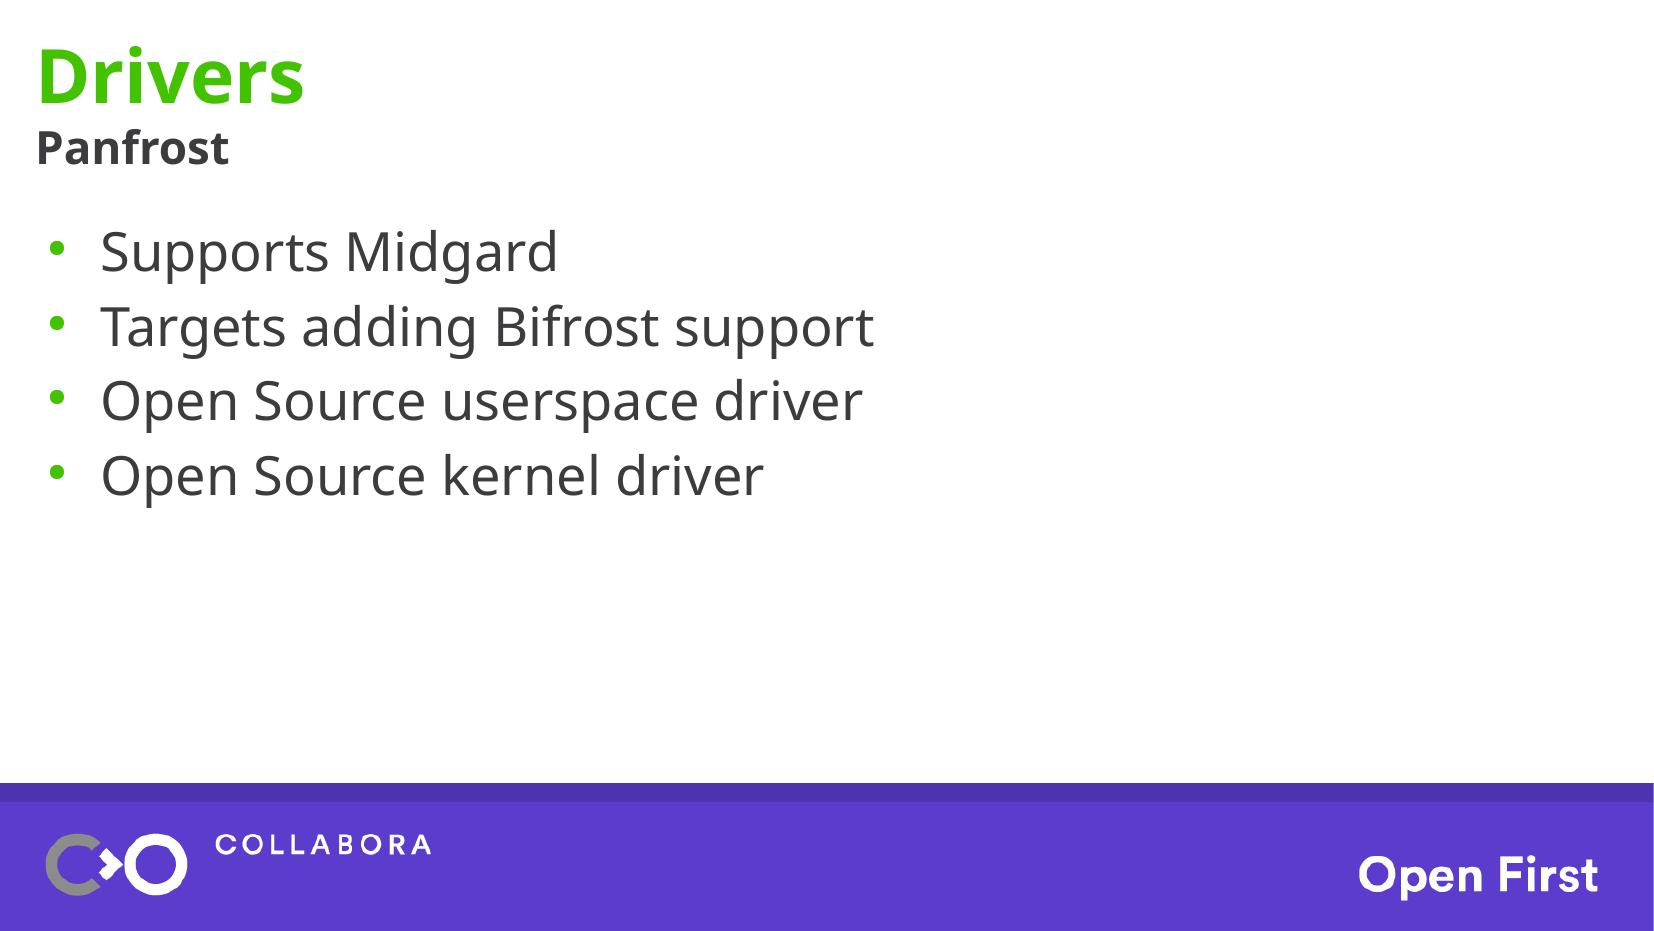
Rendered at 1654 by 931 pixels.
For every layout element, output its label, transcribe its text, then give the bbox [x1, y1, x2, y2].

picture [0, 0, 1654, 931]
title Drivers Panfrost [35, 28, 1608, 193]
list Supports Midgard Targets adding Bifrost support Open Source userspace driver Open Source kernel driver [29, 207, 1602, 851]
